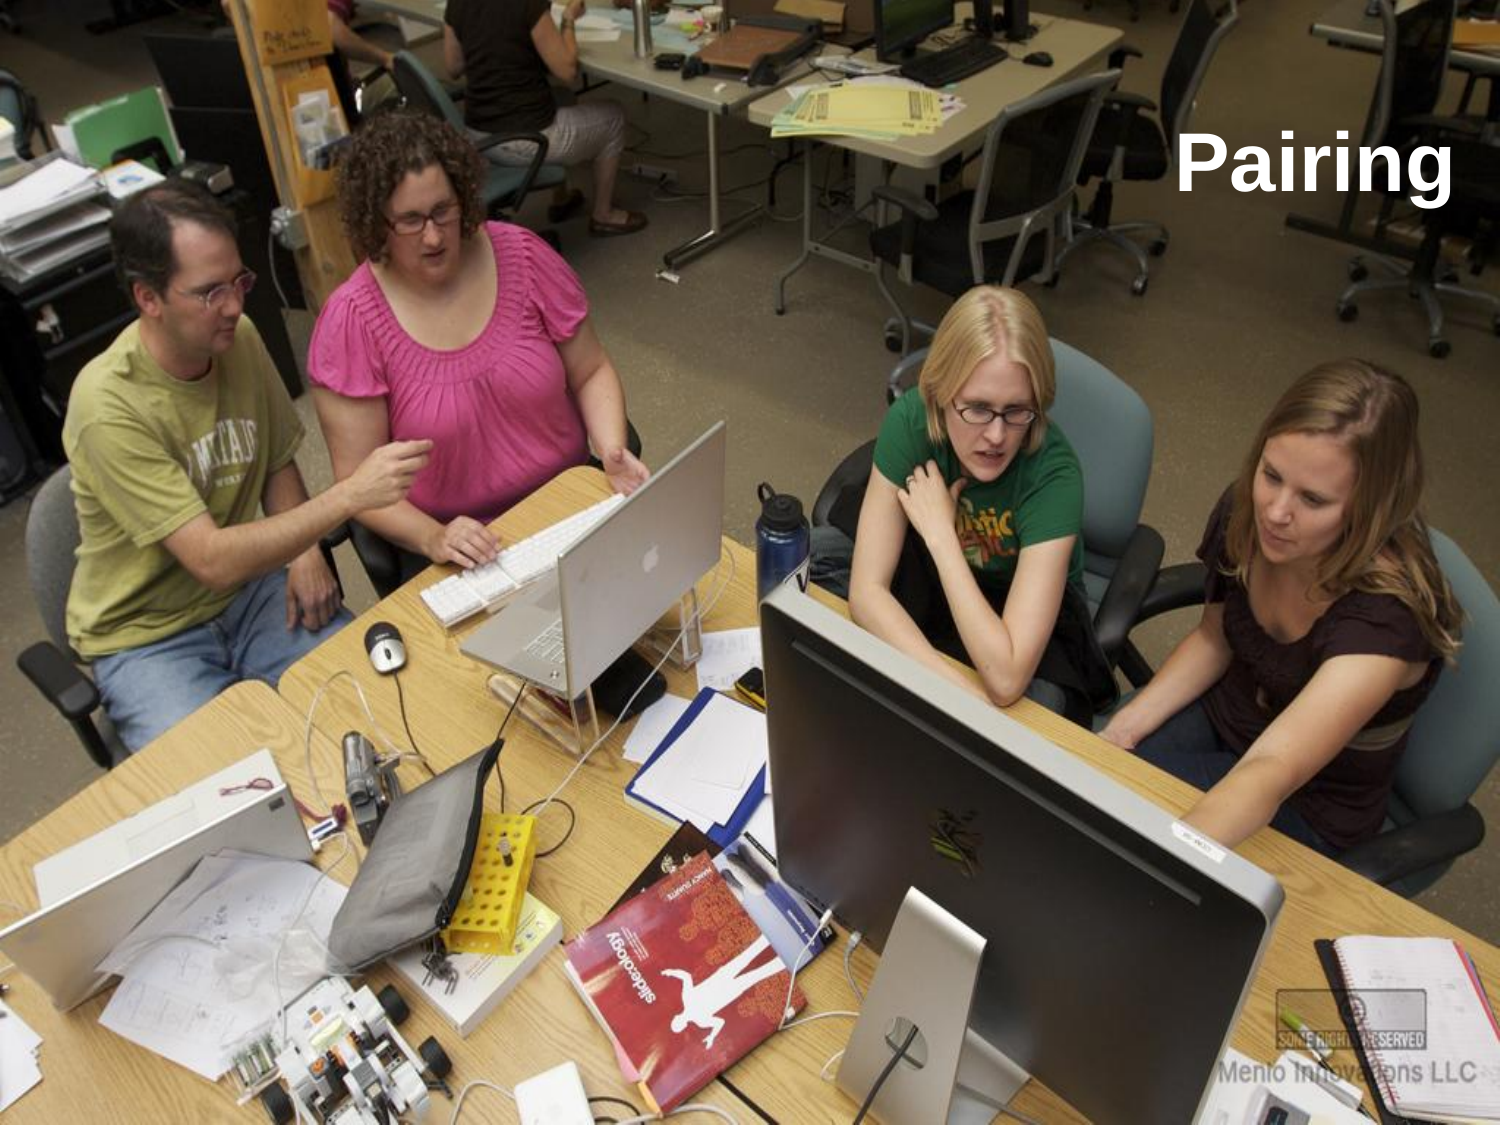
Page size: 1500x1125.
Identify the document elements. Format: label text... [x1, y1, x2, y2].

text_box Pairing [655, 93, 1472, 305]
picture [0, 0, 1500, 1125]
